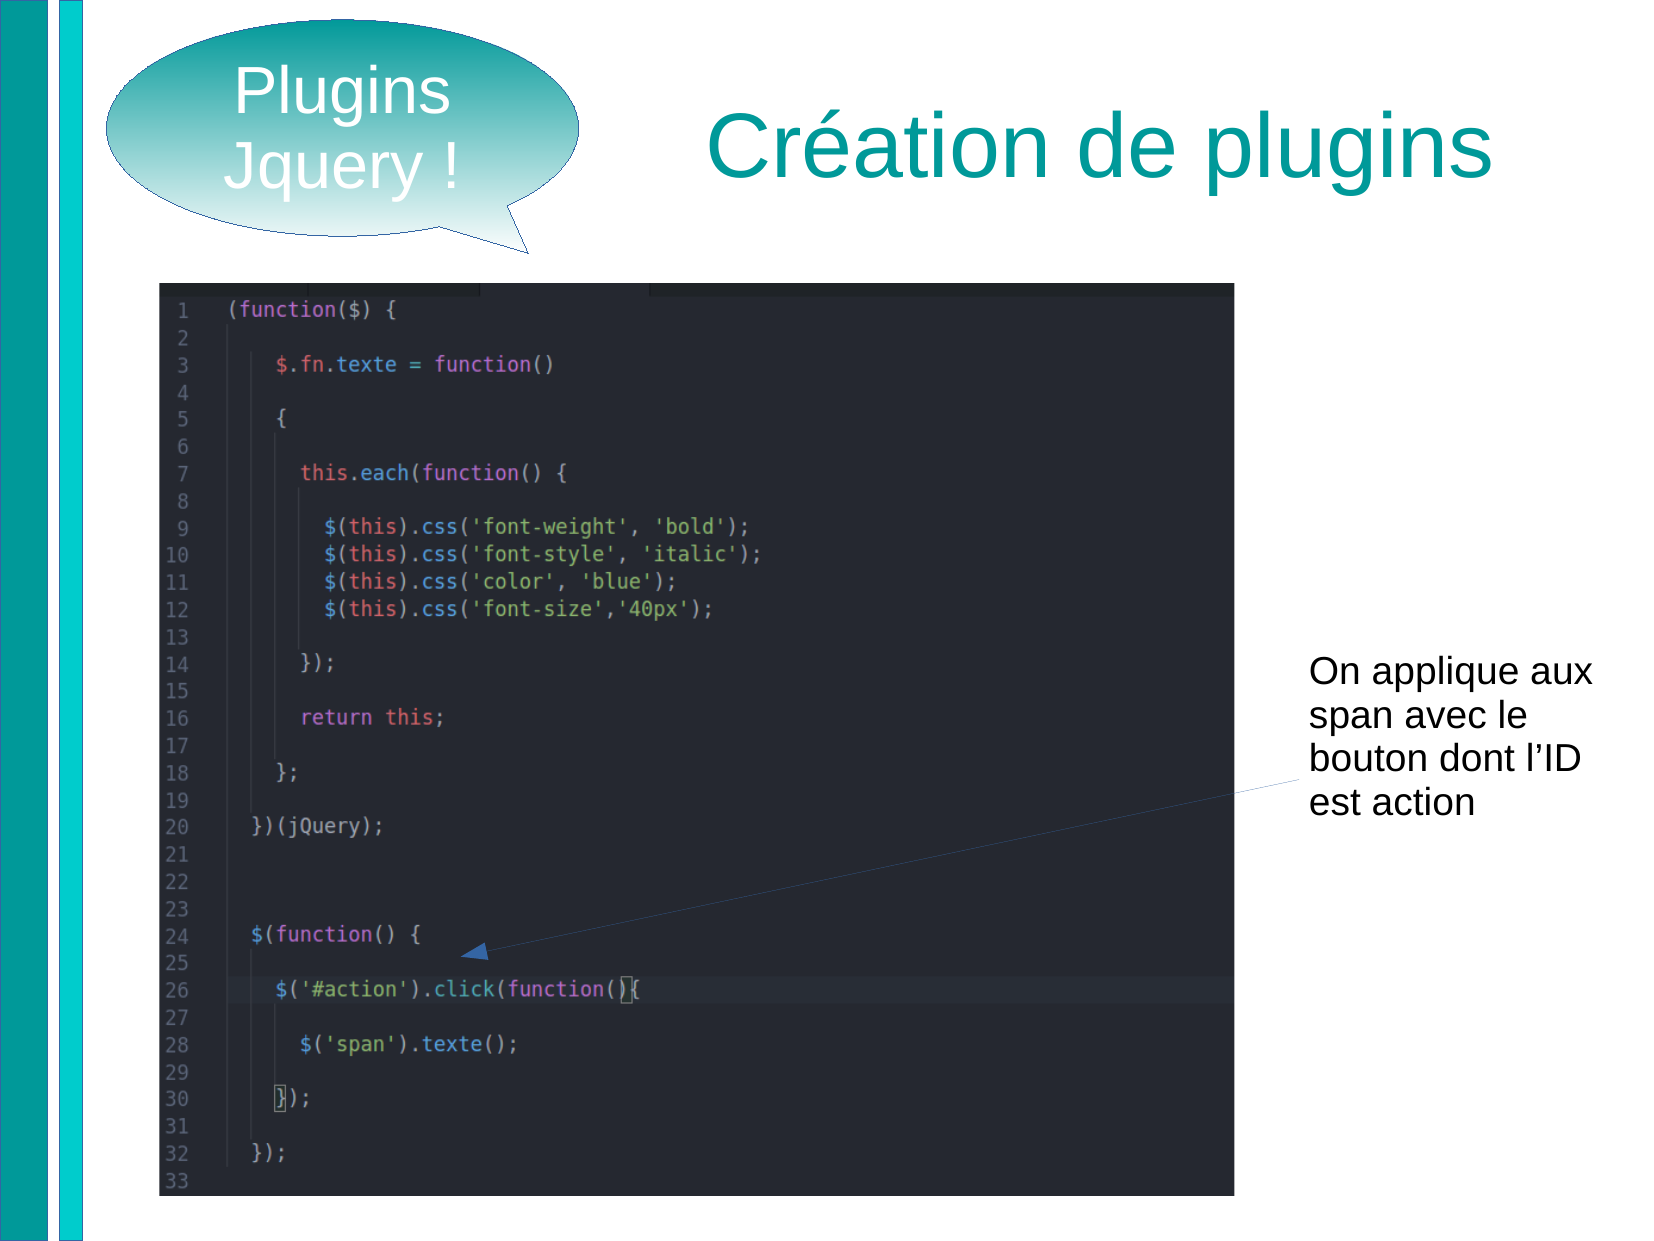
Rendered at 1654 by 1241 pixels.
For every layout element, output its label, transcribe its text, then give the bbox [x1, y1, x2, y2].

text_box [0, 0, 48, 1241]
picture [159, 283, 1235, 1196]
list On applique aux span avec le bouton dont l’ID est action [1257, 649, 1595, 827]
text_box Plugins Jquery ! [106, 19, 567, 247]
text_box [59, 0, 83, 1241]
text_box Création de plugins [507, 94, 1623, 267]
